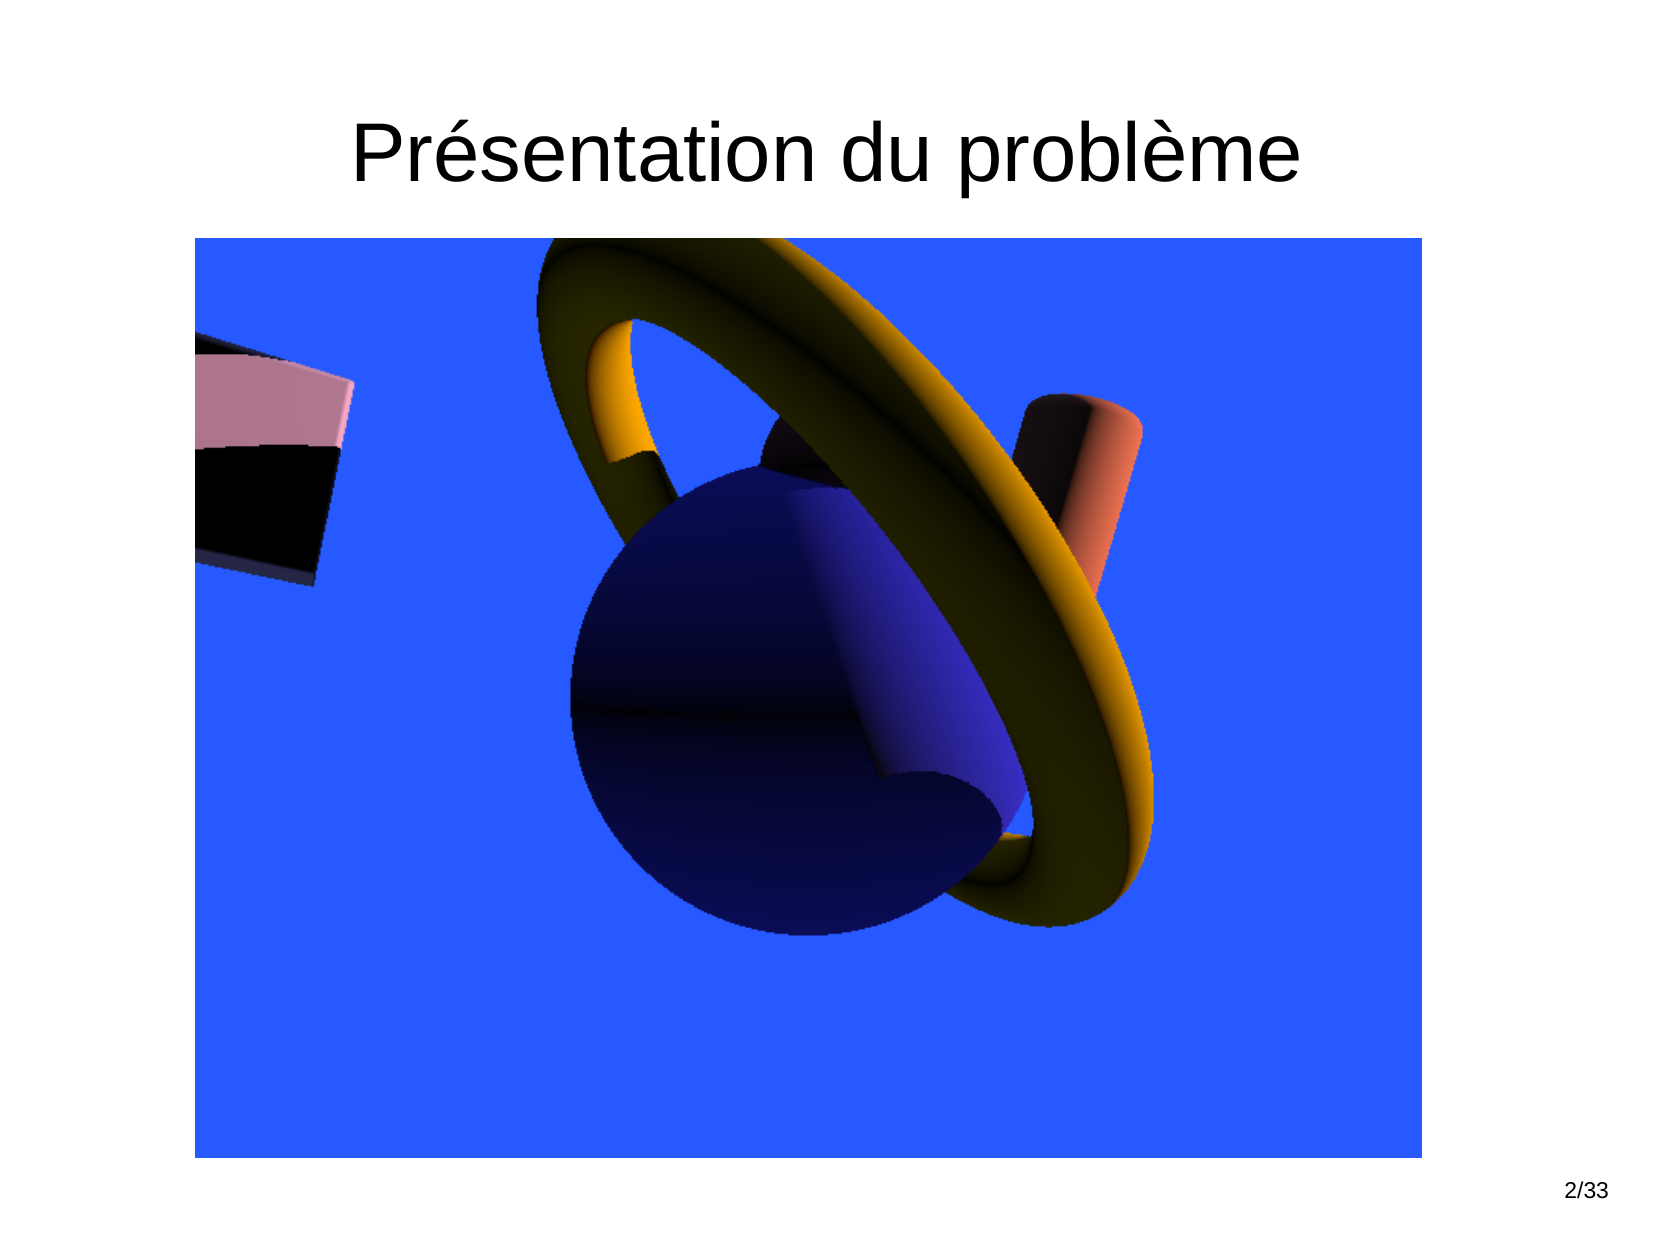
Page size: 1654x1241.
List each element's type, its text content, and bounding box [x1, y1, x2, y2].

text_box 2/33 [1549, 1170, 1625, 1211]
picture [195, 238, 1422, 1158]
title Présentation du problème [82, 49, 1571, 257]
